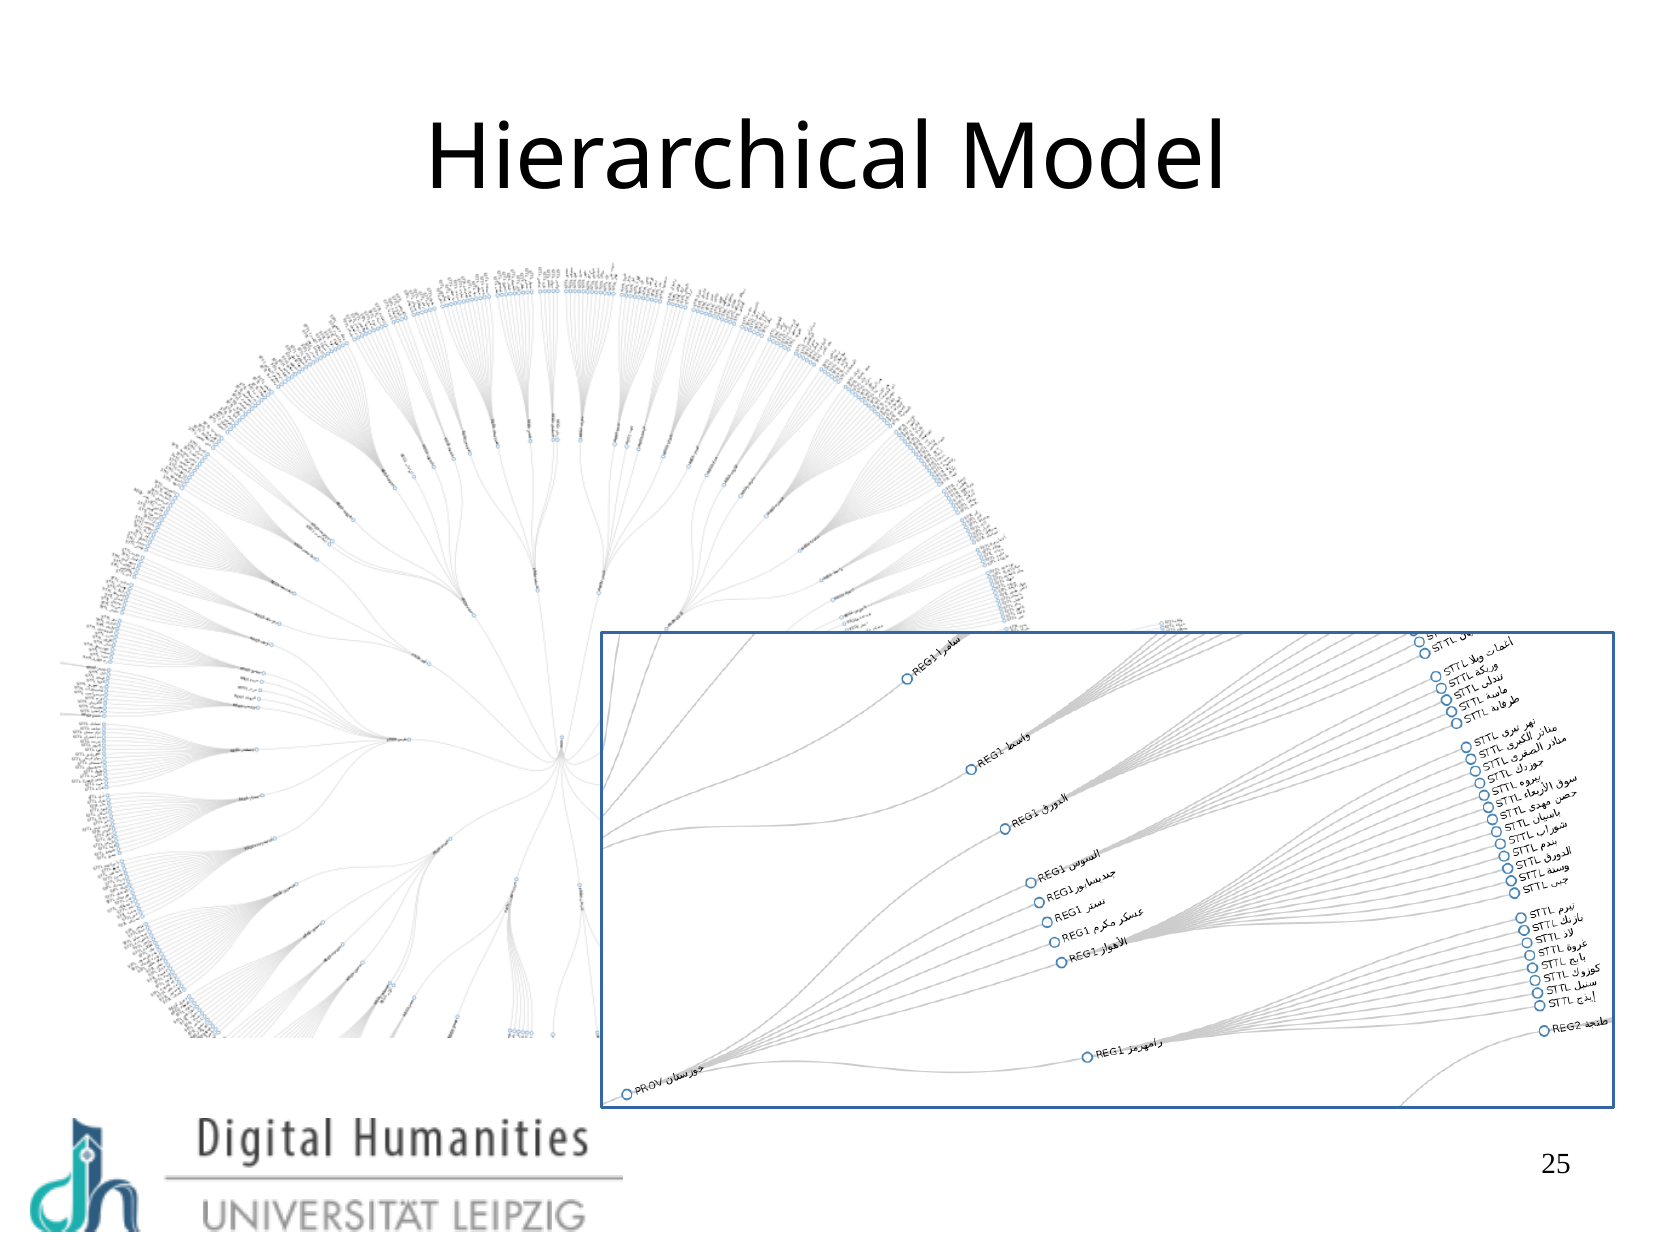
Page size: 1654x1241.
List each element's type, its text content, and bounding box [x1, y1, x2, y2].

picture [60, 247, 1233, 1038]
picture [602, 633, 1612, 1106]
title Hierarchical Model [82, 49, 1571, 257]
picture [30, 1118, 623, 1232]
